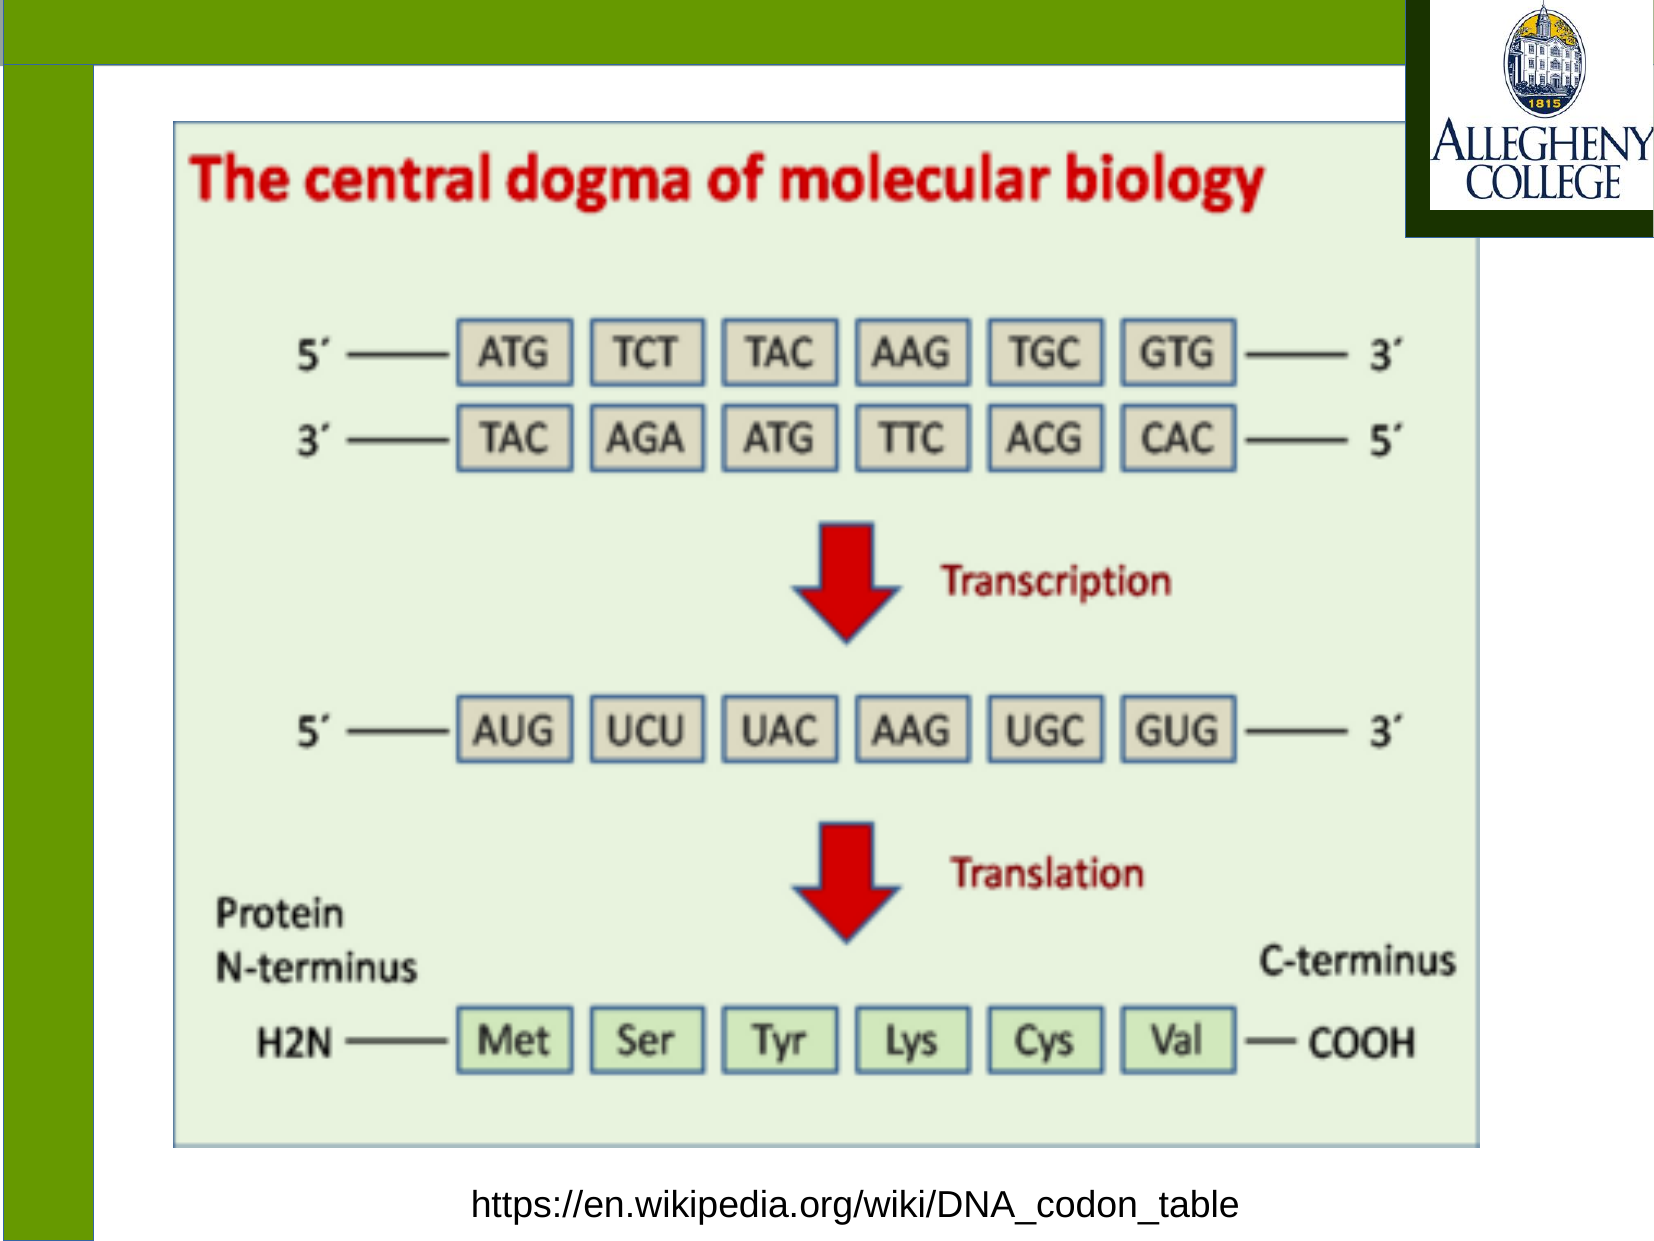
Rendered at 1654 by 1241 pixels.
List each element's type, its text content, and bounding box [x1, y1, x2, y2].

text_box https://en.wikipedia.org/wiki/DNA_codon_table [456, 1175, 1255, 1233]
picture [1430, 0, 1654, 210]
picture [94, 121, 1654, 1148]
text_box [3, 0, 1654, 1241]
